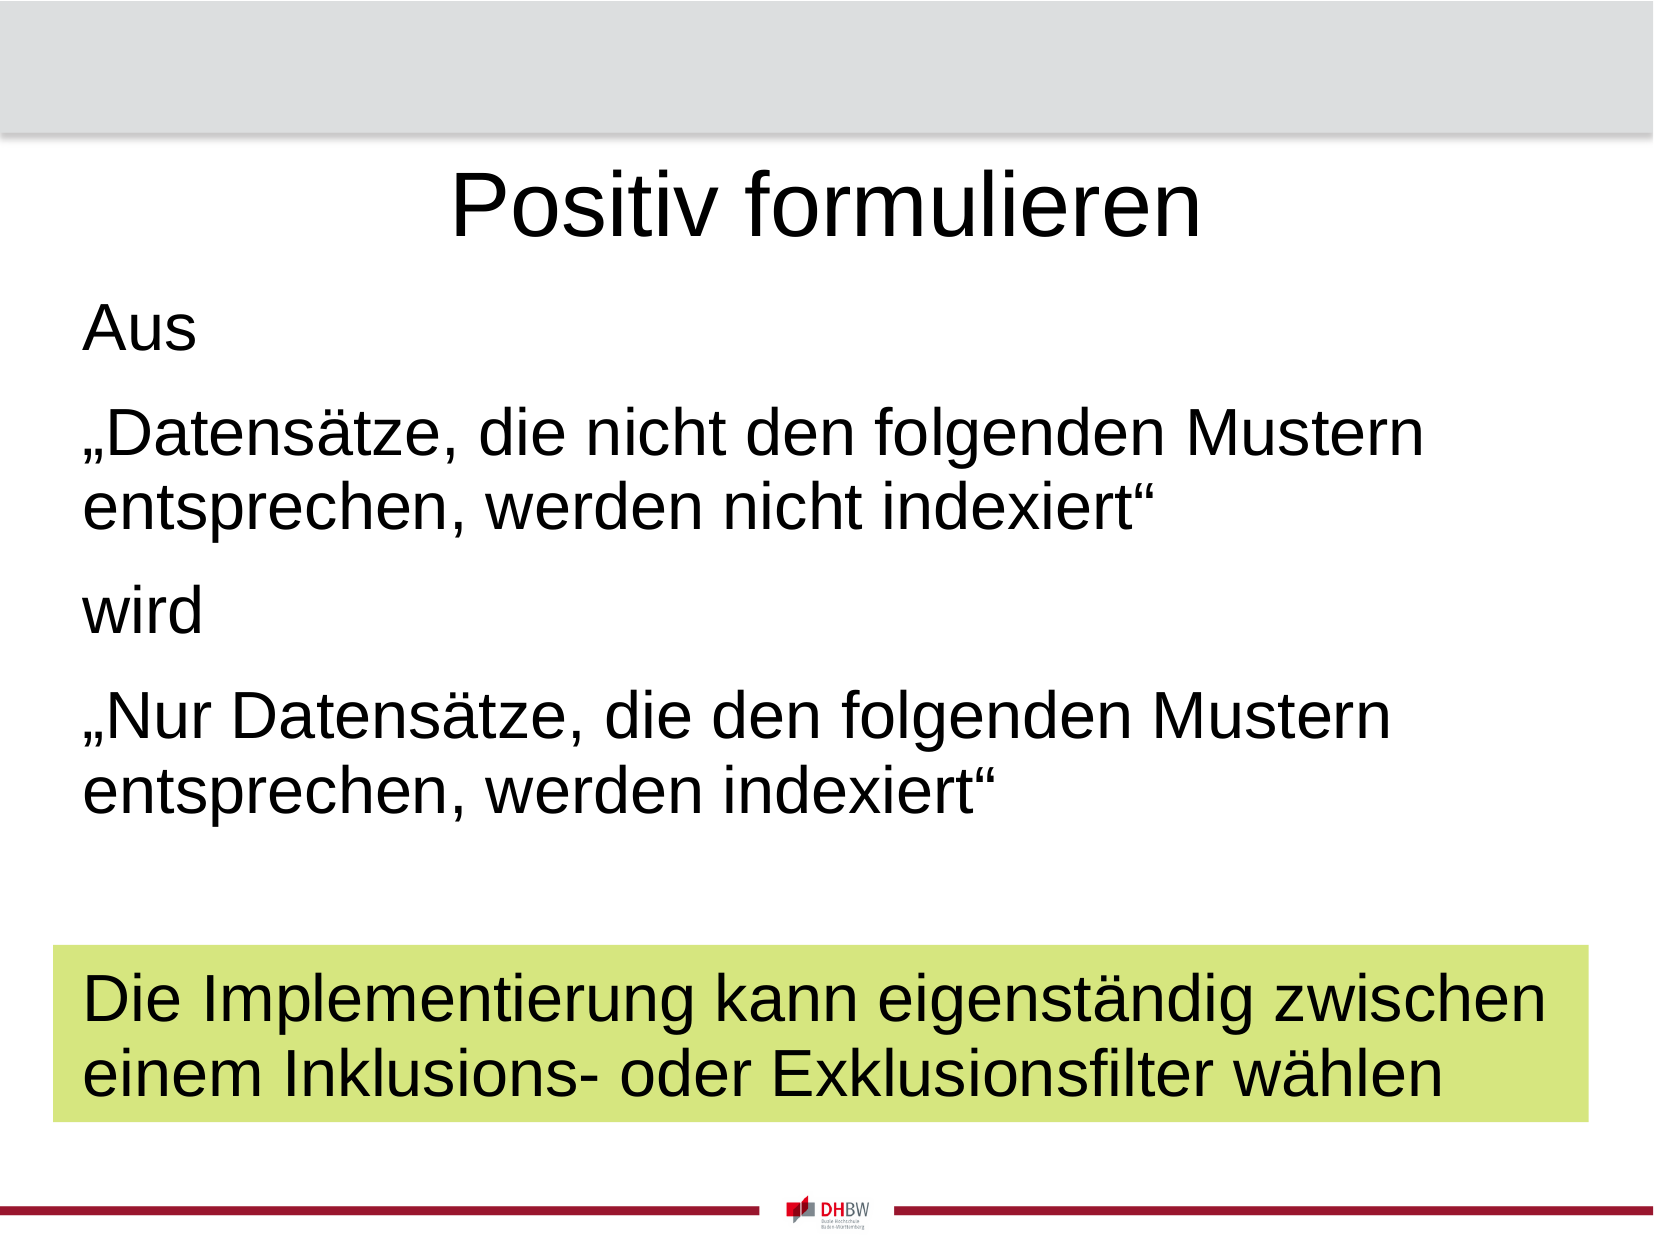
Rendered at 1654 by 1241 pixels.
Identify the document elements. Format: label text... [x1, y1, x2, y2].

picture [0, 1, 1654, 1237]
text_box [53, 944, 1589, 1123]
title Positiv formulieren [82, 147, 1571, 257]
list Aus „Datensätze, die nicht den folgenden Mustern entsprechen, werden nicht indexiert“ wird „Nur Datensätze, die den folgenden Mustern entsprechen, werden indexiert“ Die Implementierung kann eigenständig zwischen einem Inklusions- oder Exklusionsfilter wählen [82, 290, 1565, 1111]
